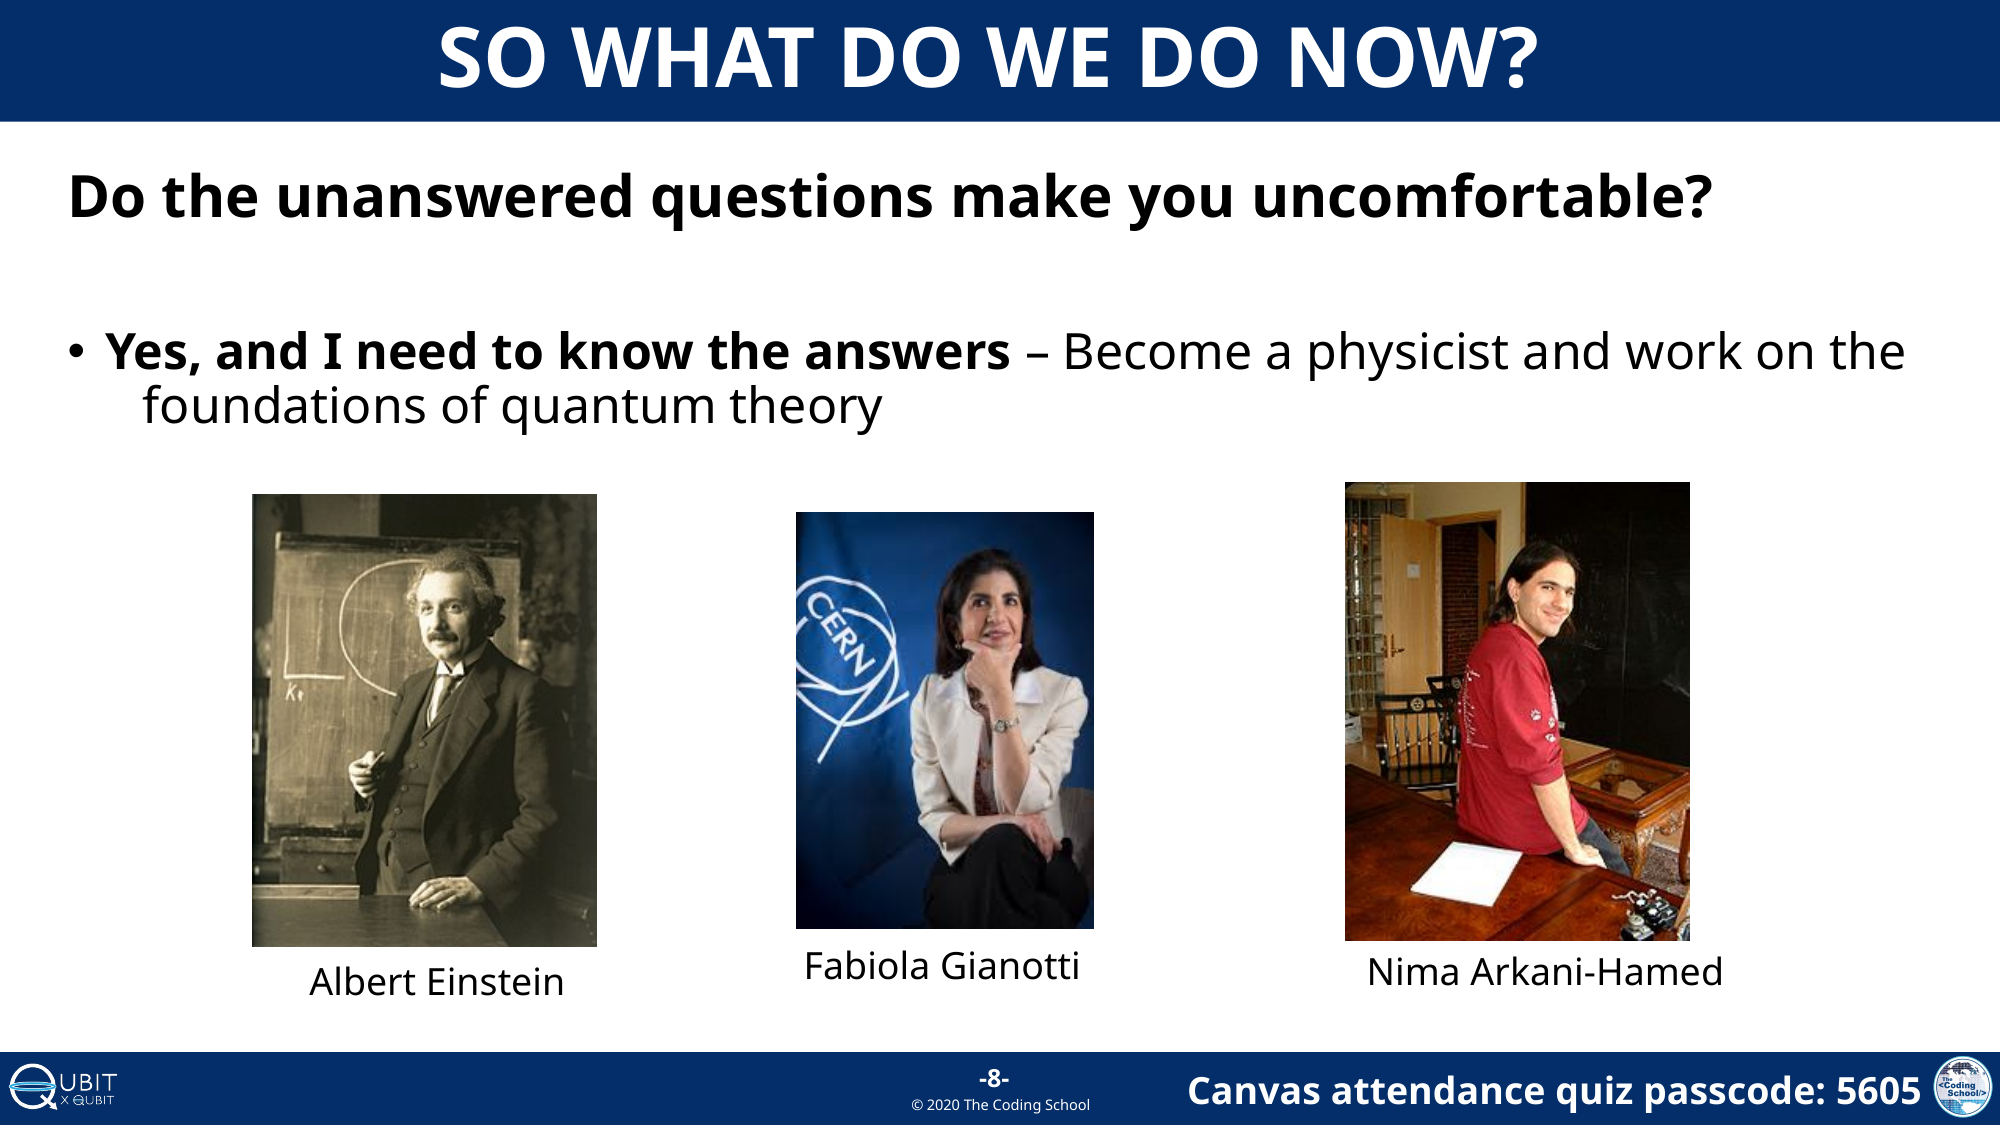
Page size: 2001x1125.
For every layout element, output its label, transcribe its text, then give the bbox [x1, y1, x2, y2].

picture [1345, 482, 1690, 941]
list Do the unanswered questions make you uncomfortable? Yes, and I need to know the answers – Become a physicist and work on the foundations of quantum theory [52, 159, 1940, 1014]
picture [796, 513, 1094, 929]
text_box -8- [945, 1050, 1044, 1110]
title SO what do we do now? [0, 0, 2000, 122]
text_box Albert Einstein [294, 950, 567, 1012]
picture [252, 495, 597, 947]
text_box Nima Arkani-Hamed [1351, 940, 1724, 1002]
text_box Fabiola Gianotti [788, 934, 1081, 996]
